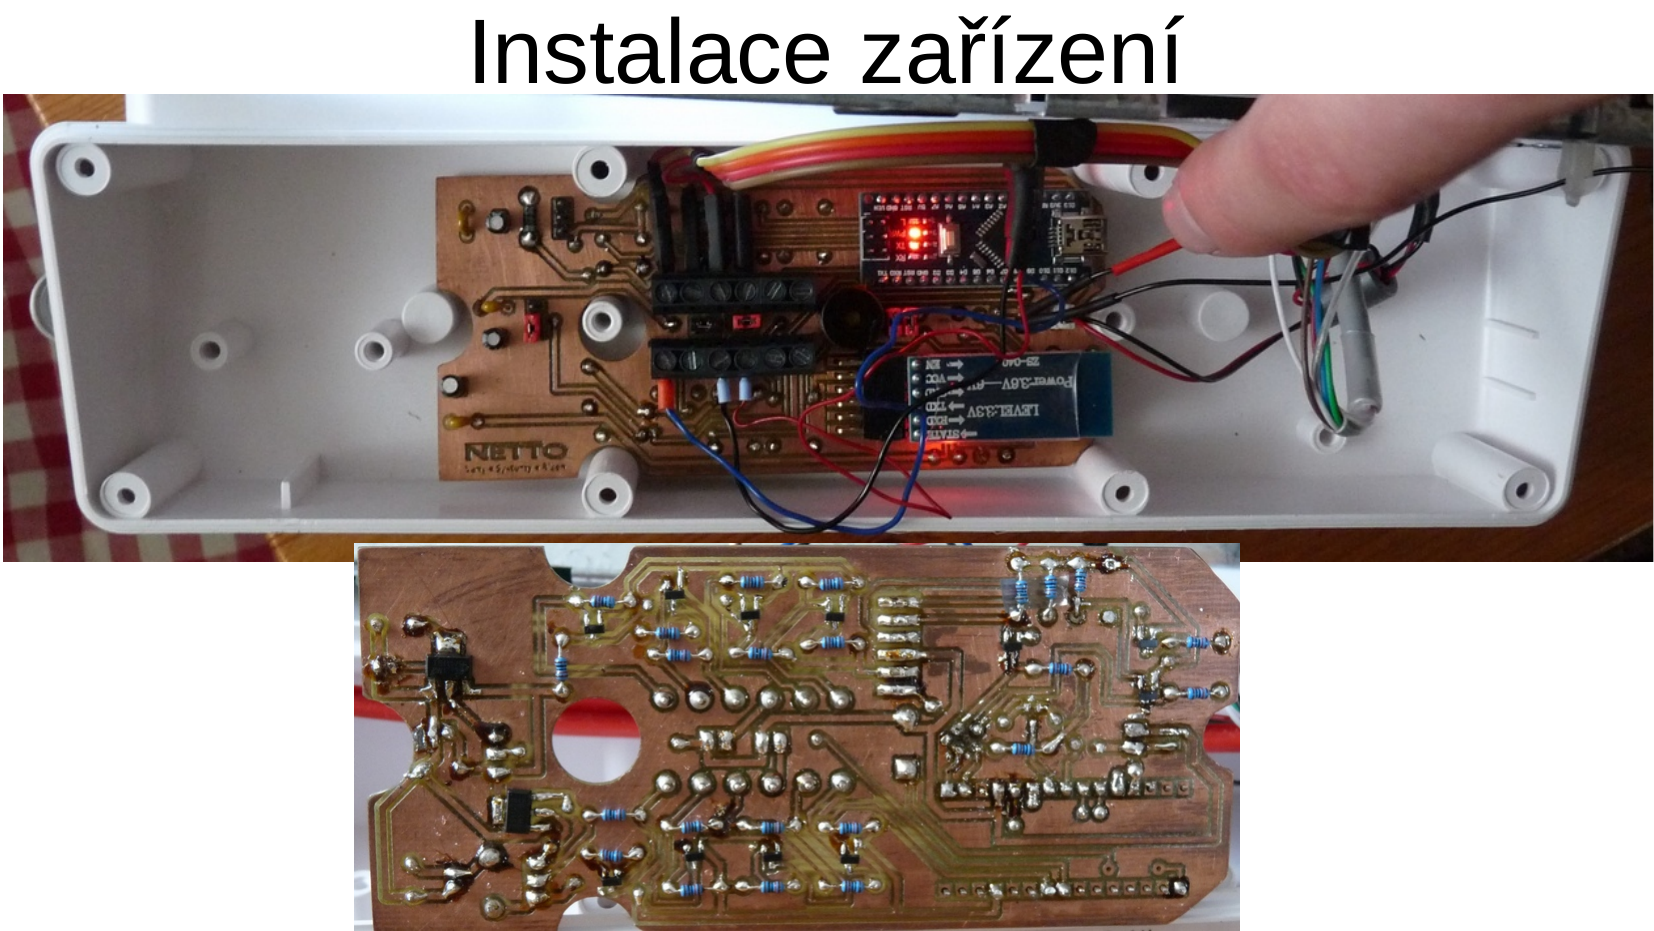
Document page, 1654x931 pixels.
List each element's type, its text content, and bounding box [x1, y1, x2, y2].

title Instalace zařízení [82, 0, 1571, 94]
picture [3, 94, 1654, 931]
